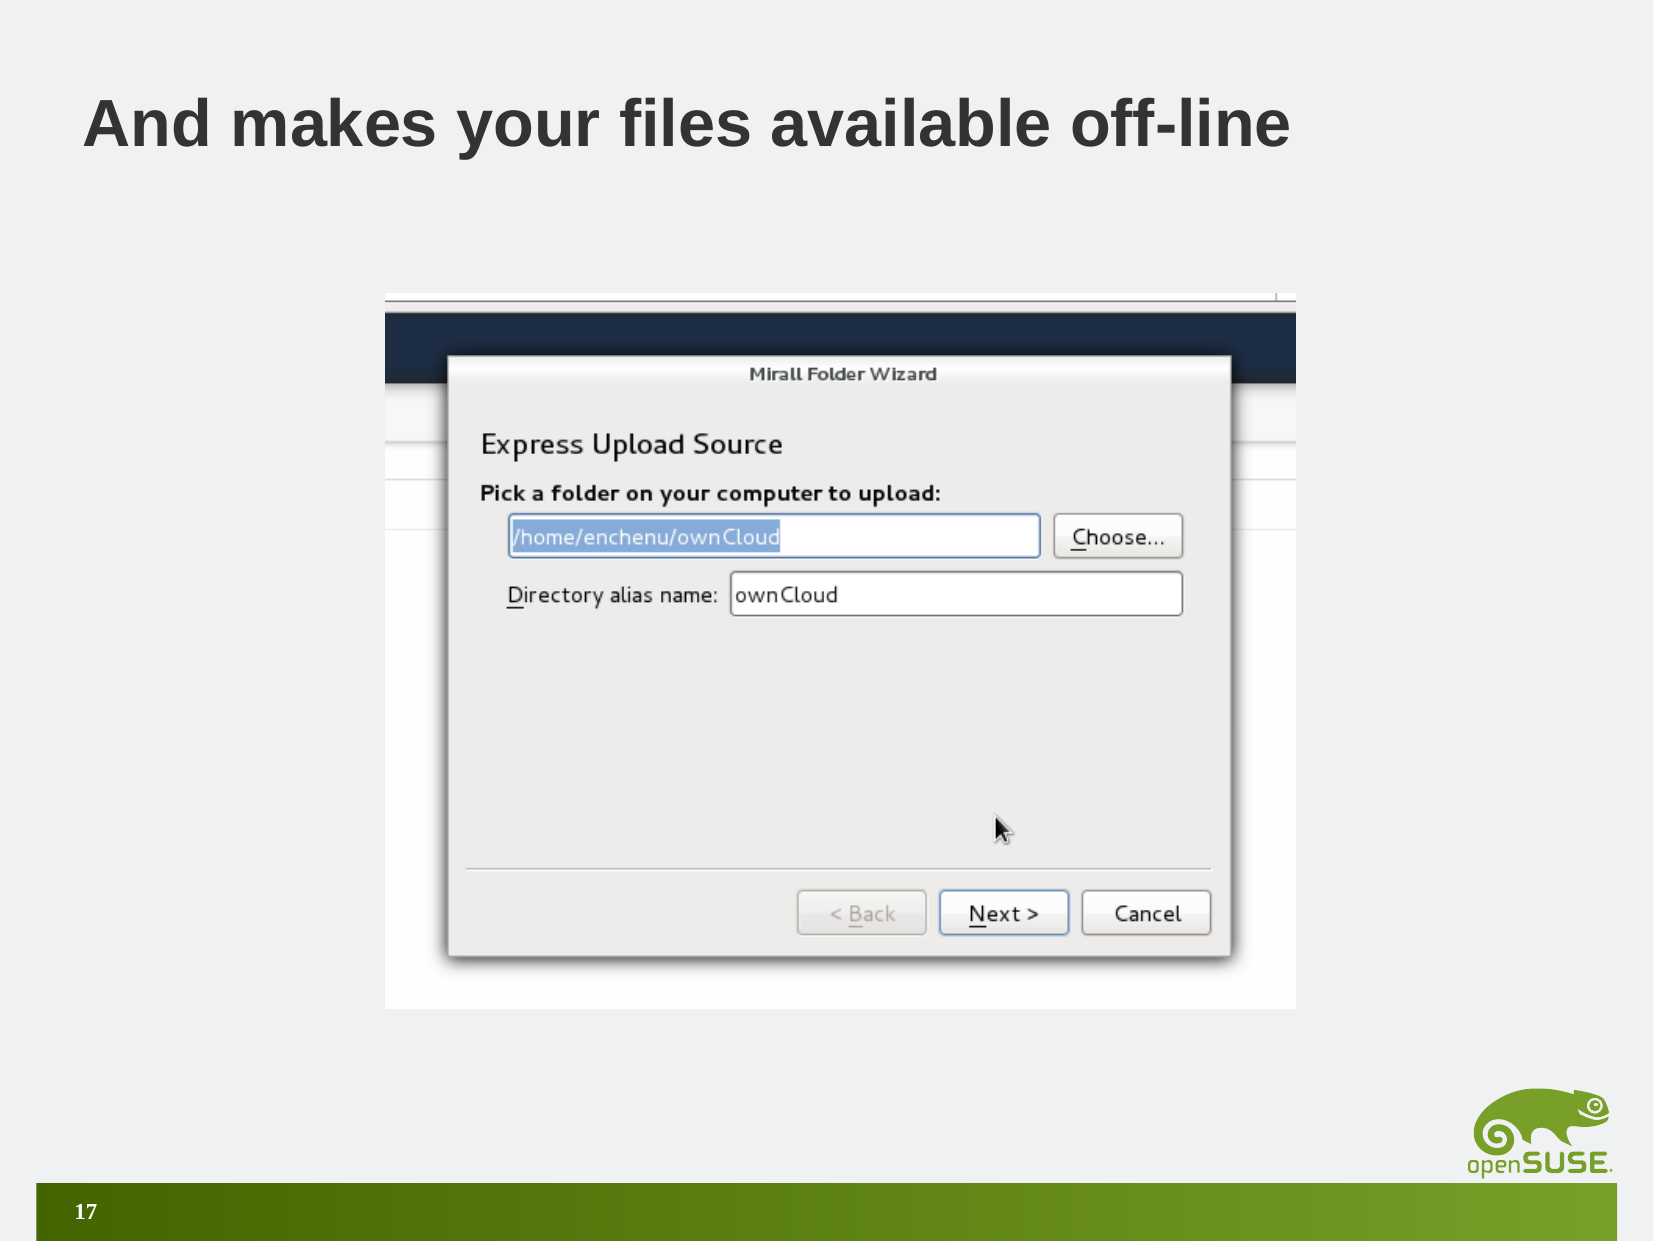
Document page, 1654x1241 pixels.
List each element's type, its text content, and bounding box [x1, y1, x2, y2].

picture [0, 0, 1654, 1241]
title And makes your files available off-line [82, 49, 1571, 198]
